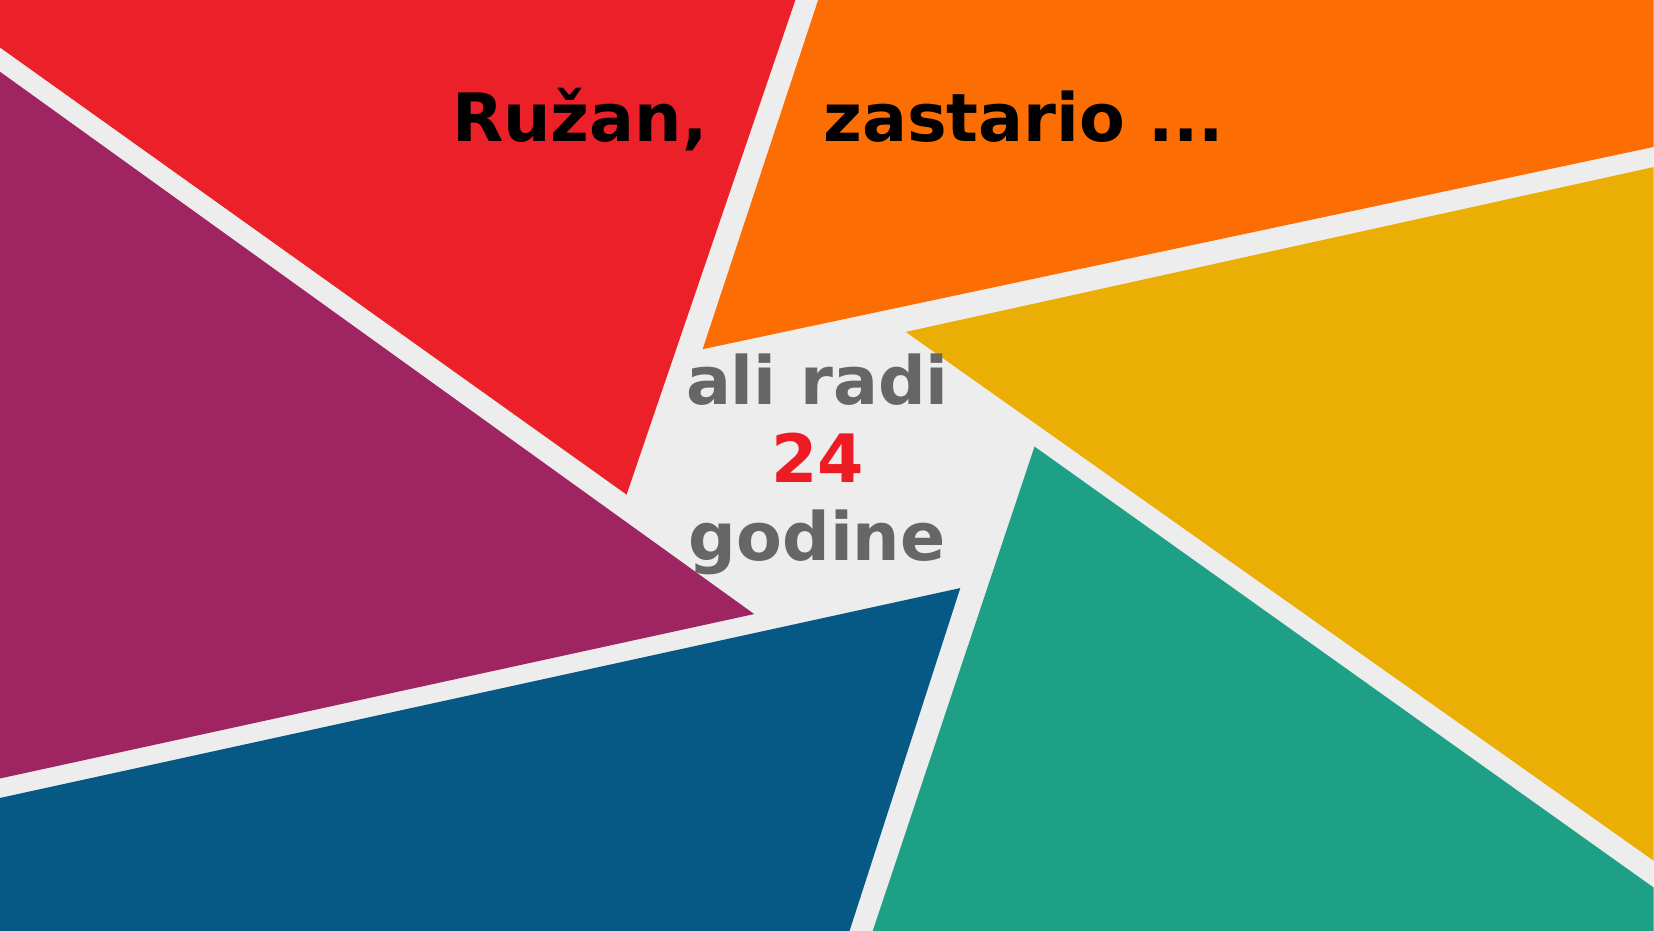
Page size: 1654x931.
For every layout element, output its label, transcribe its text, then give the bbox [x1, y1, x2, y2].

text_box ali radi 24 godine [607, 307, 1028, 612]
subtitle Ružan, zastario ... [94, 11, 1583, 226]
